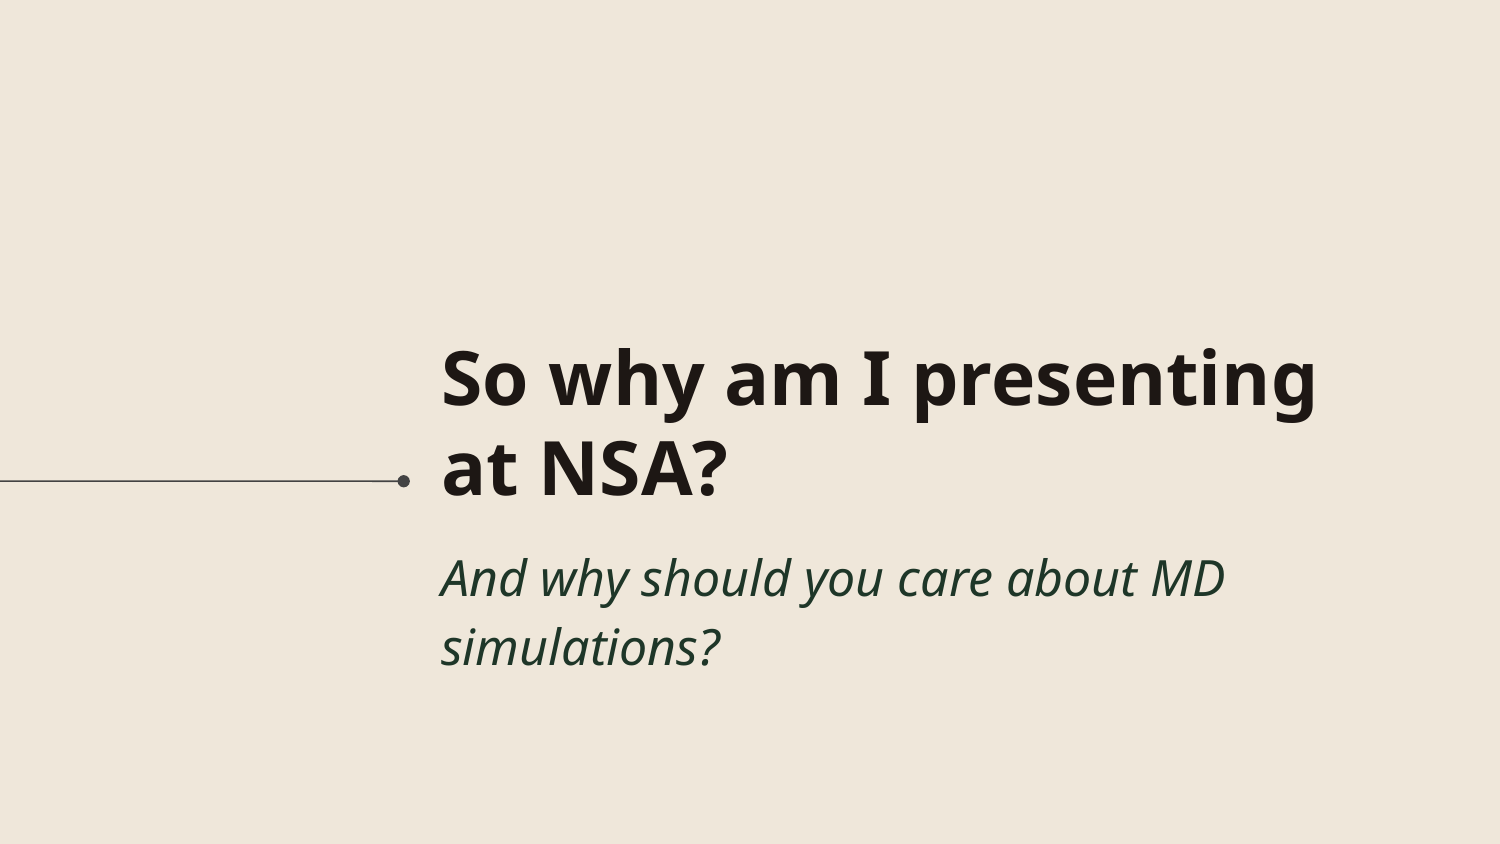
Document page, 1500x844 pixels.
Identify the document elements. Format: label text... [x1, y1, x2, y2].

subtitle And why should you care about MD simulations? [426, 522, 1388, 651]
title So why am I presenting at NSA? [426, 334, 1388, 522]
